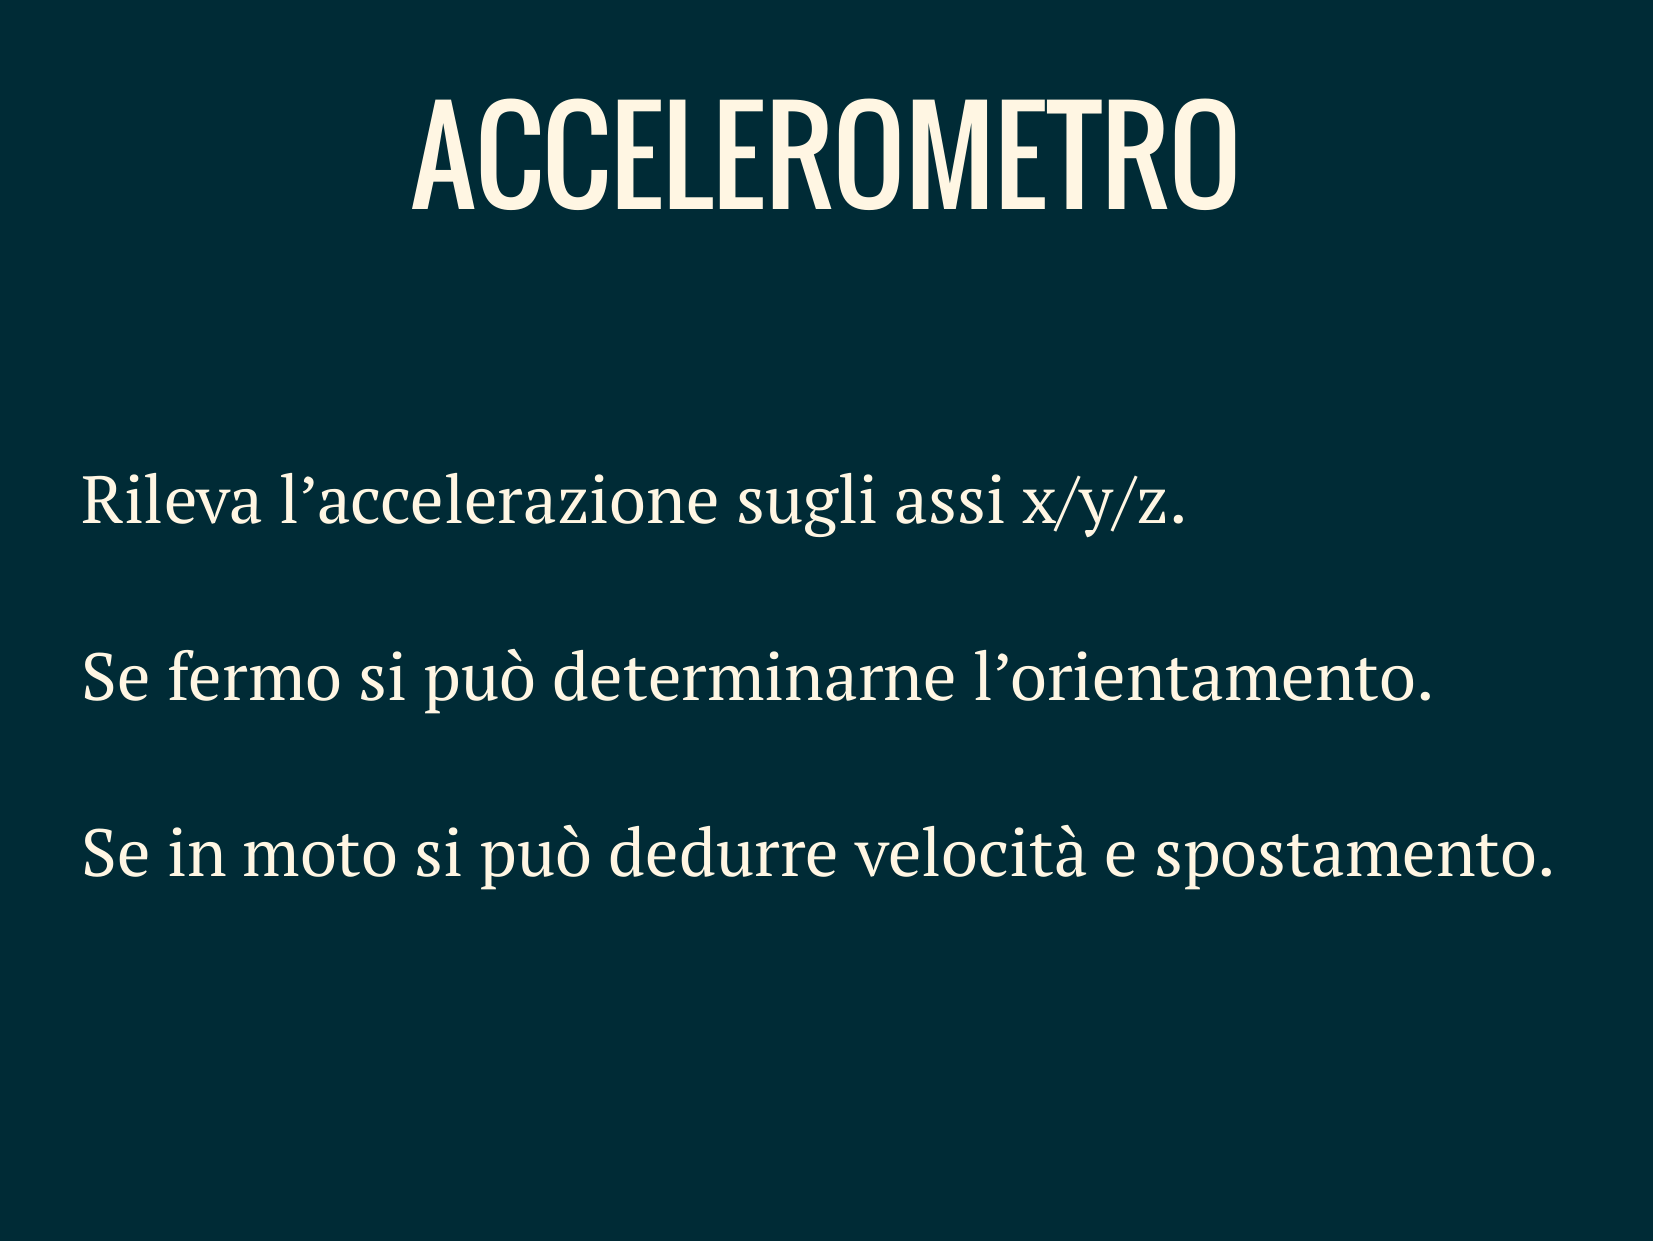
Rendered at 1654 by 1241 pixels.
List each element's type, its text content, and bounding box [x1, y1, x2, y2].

title ACCELErometro [82, 49, 1571, 257]
text_box Rileva l’accelerazione sugli assi x/y/z. Se fermo si può determinarne l’orientamento. Se in moto si può dedurre velocità e spostamento. [81, 366, 1570, 1193]
